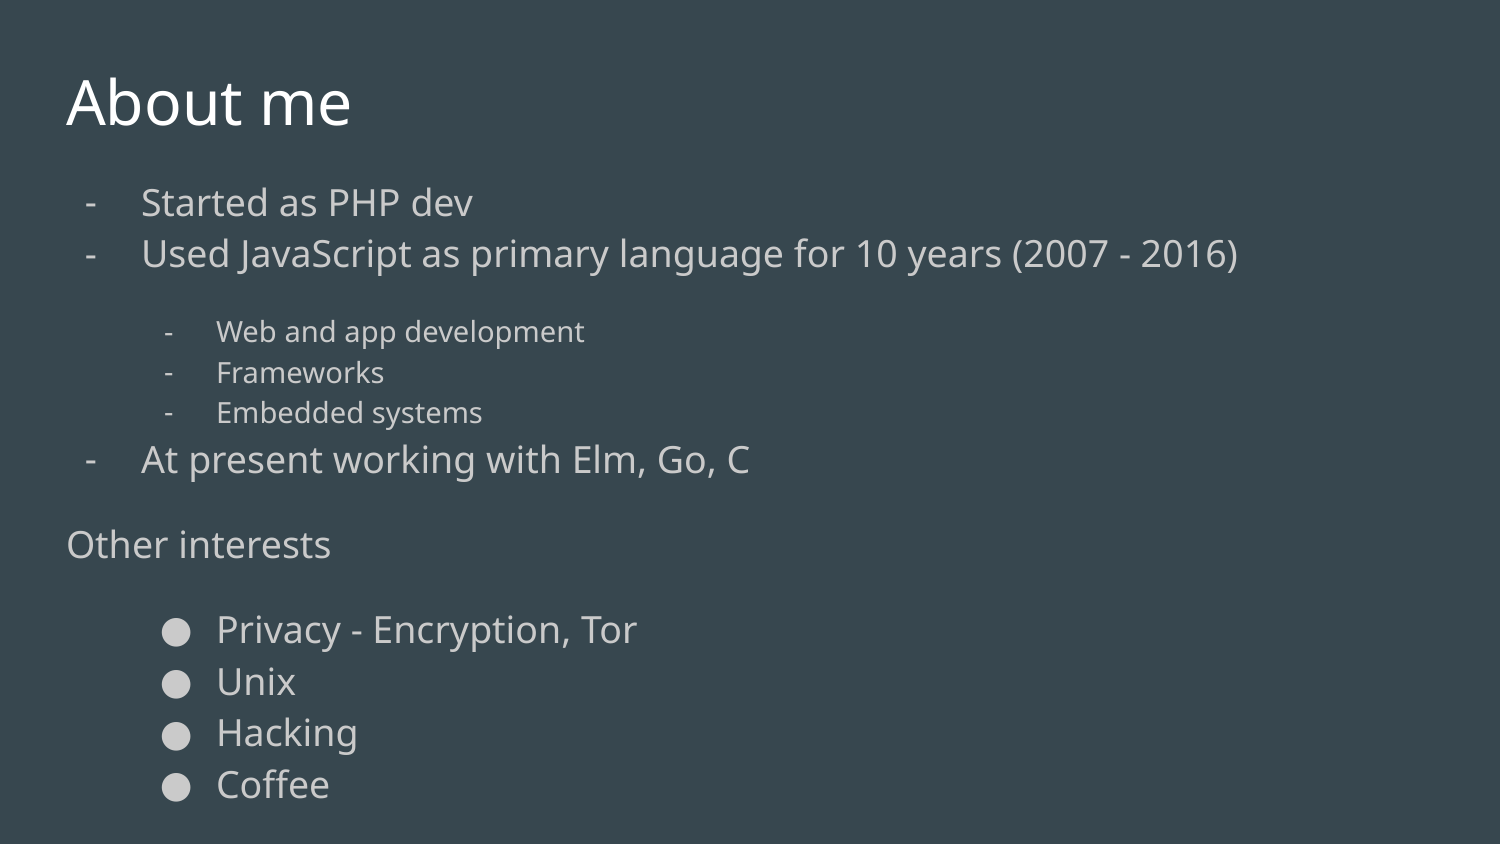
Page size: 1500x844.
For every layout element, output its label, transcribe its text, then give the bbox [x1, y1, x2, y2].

title About me [51, 48, 1449, 156]
list Started as PHP dev Used JavaScript as primary language for 10 years (2007 - 2016) Web and app development Frameworks Embedded systems At present working with Elm, Go, C Other interests Privacy - Encryption, Tor Unix Hacking Coffee [51, 156, 1449, 814]
